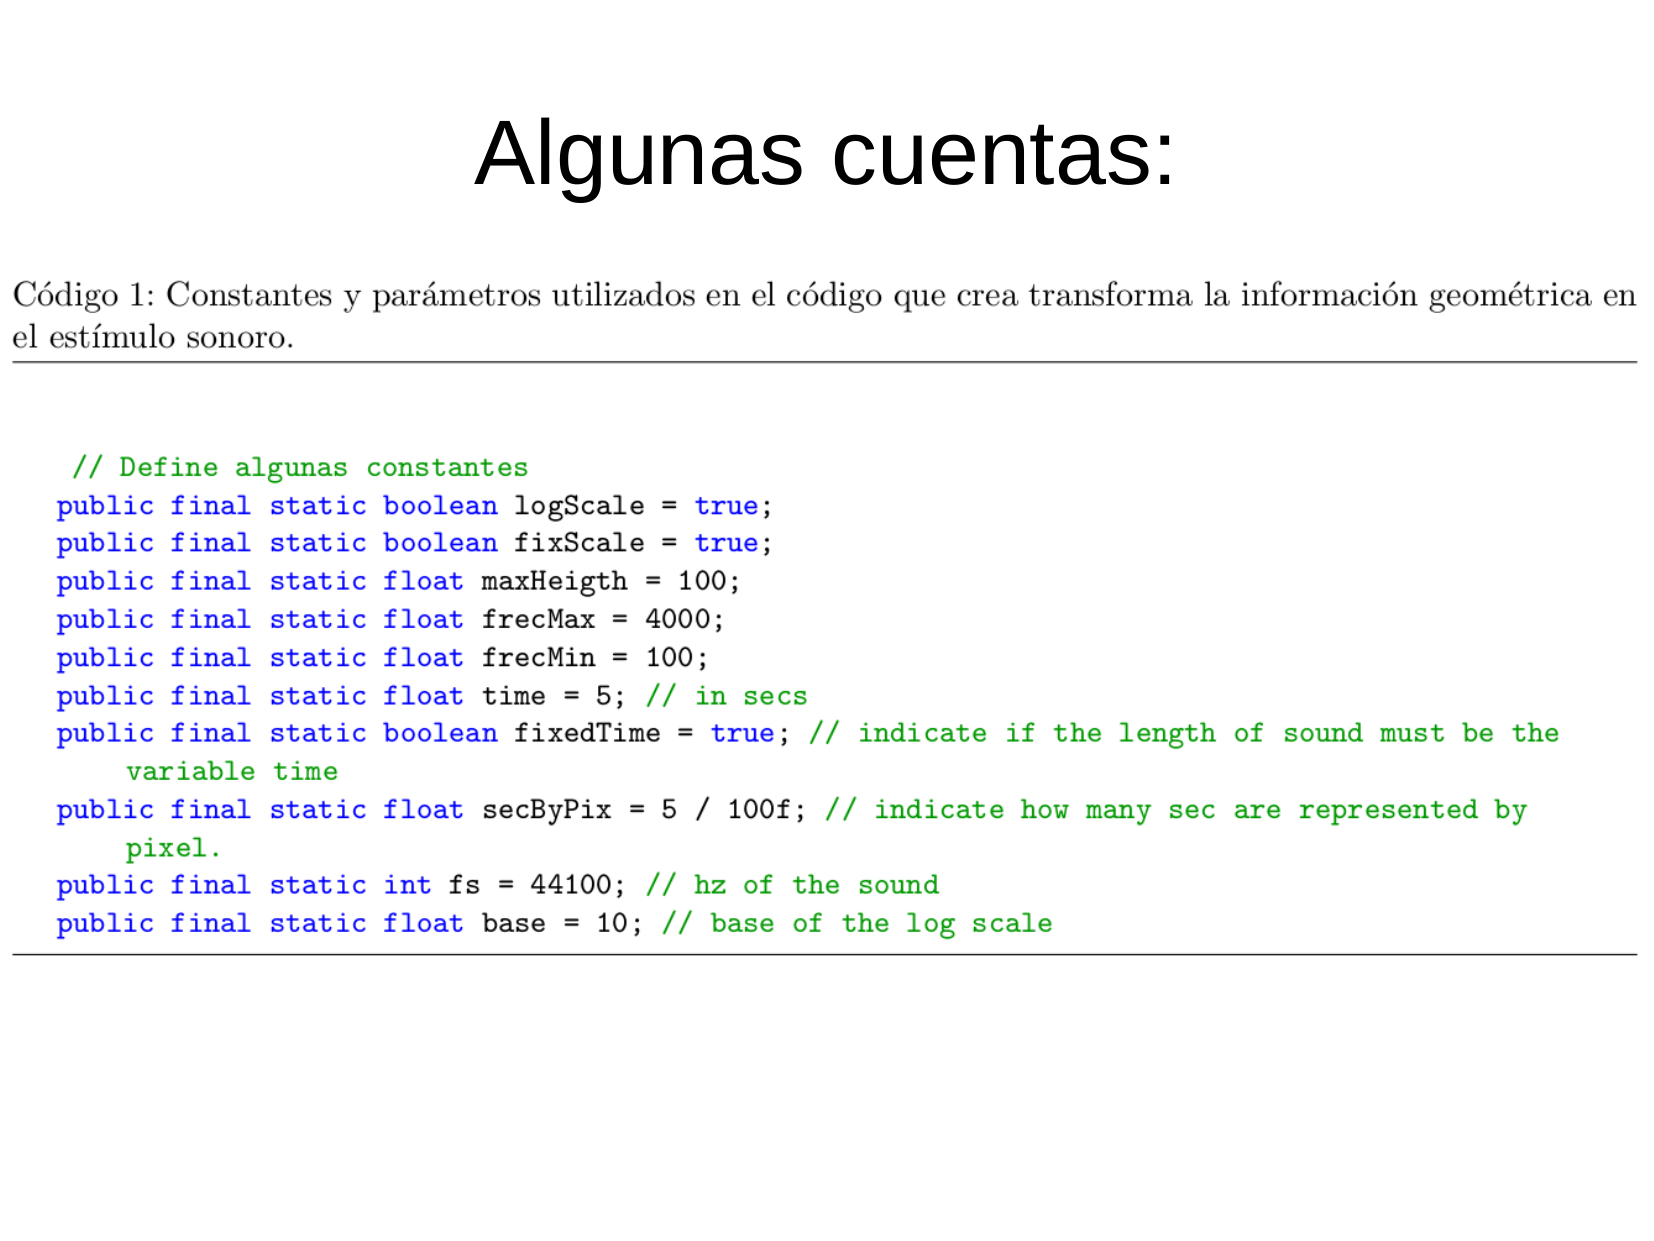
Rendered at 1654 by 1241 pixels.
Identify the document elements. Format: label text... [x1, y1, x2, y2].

title Algunas cuentas: [82, 49, 1571, 257]
picture [0, 271, 1654, 969]
